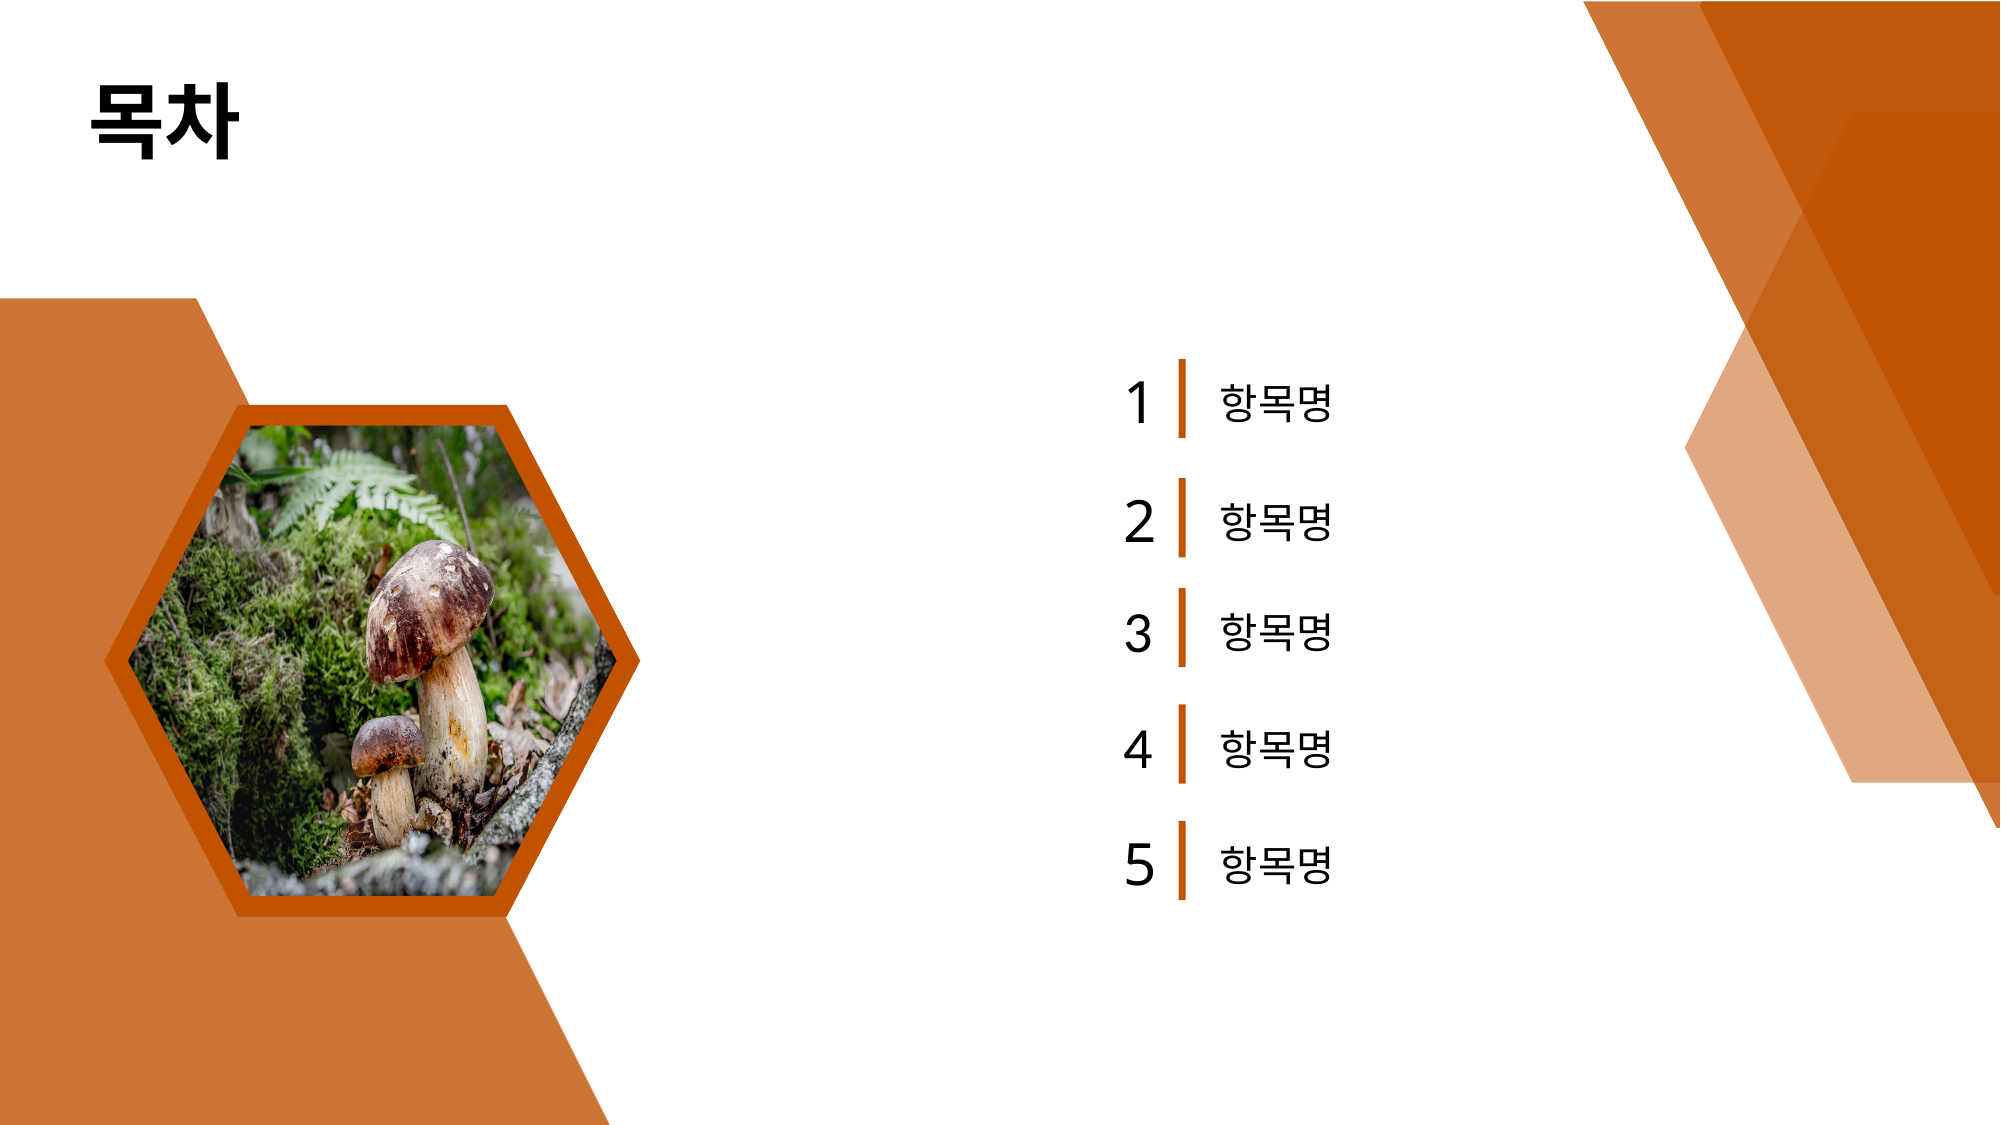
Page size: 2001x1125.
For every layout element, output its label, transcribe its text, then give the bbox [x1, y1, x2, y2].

text_box 2 [1108, 476, 1167, 562]
text_box 항목명 [1204, 489, 1617, 555]
text_box [1178, 820, 1186, 901]
text_box [1178, 478, 1186, 558]
text_box [0, 298, 629, 1125]
text_box [1583, 1, 2000, 828]
text_box 항목명 [1204, 599, 1617, 665]
text_box 5 [1108, 819, 1167, 905]
text_box [1178, 588, 1186, 668]
text_box 목차 [73, 62, 1230, 177]
text_box 1 [1108, 357, 1167, 443]
text_box 항목명 [1204, 715, 1617, 781]
text_box 3 [1108, 586, 1167, 672]
text_box 항목명 [1204, 370, 1617, 436]
text_box 4 [1108, 702, 1167, 788]
text_box 항목명 [1204, 832, 1617, 898]
text_box [1178, 704, 1186, 784]
text_box [1178, 359, 1186, 439]
